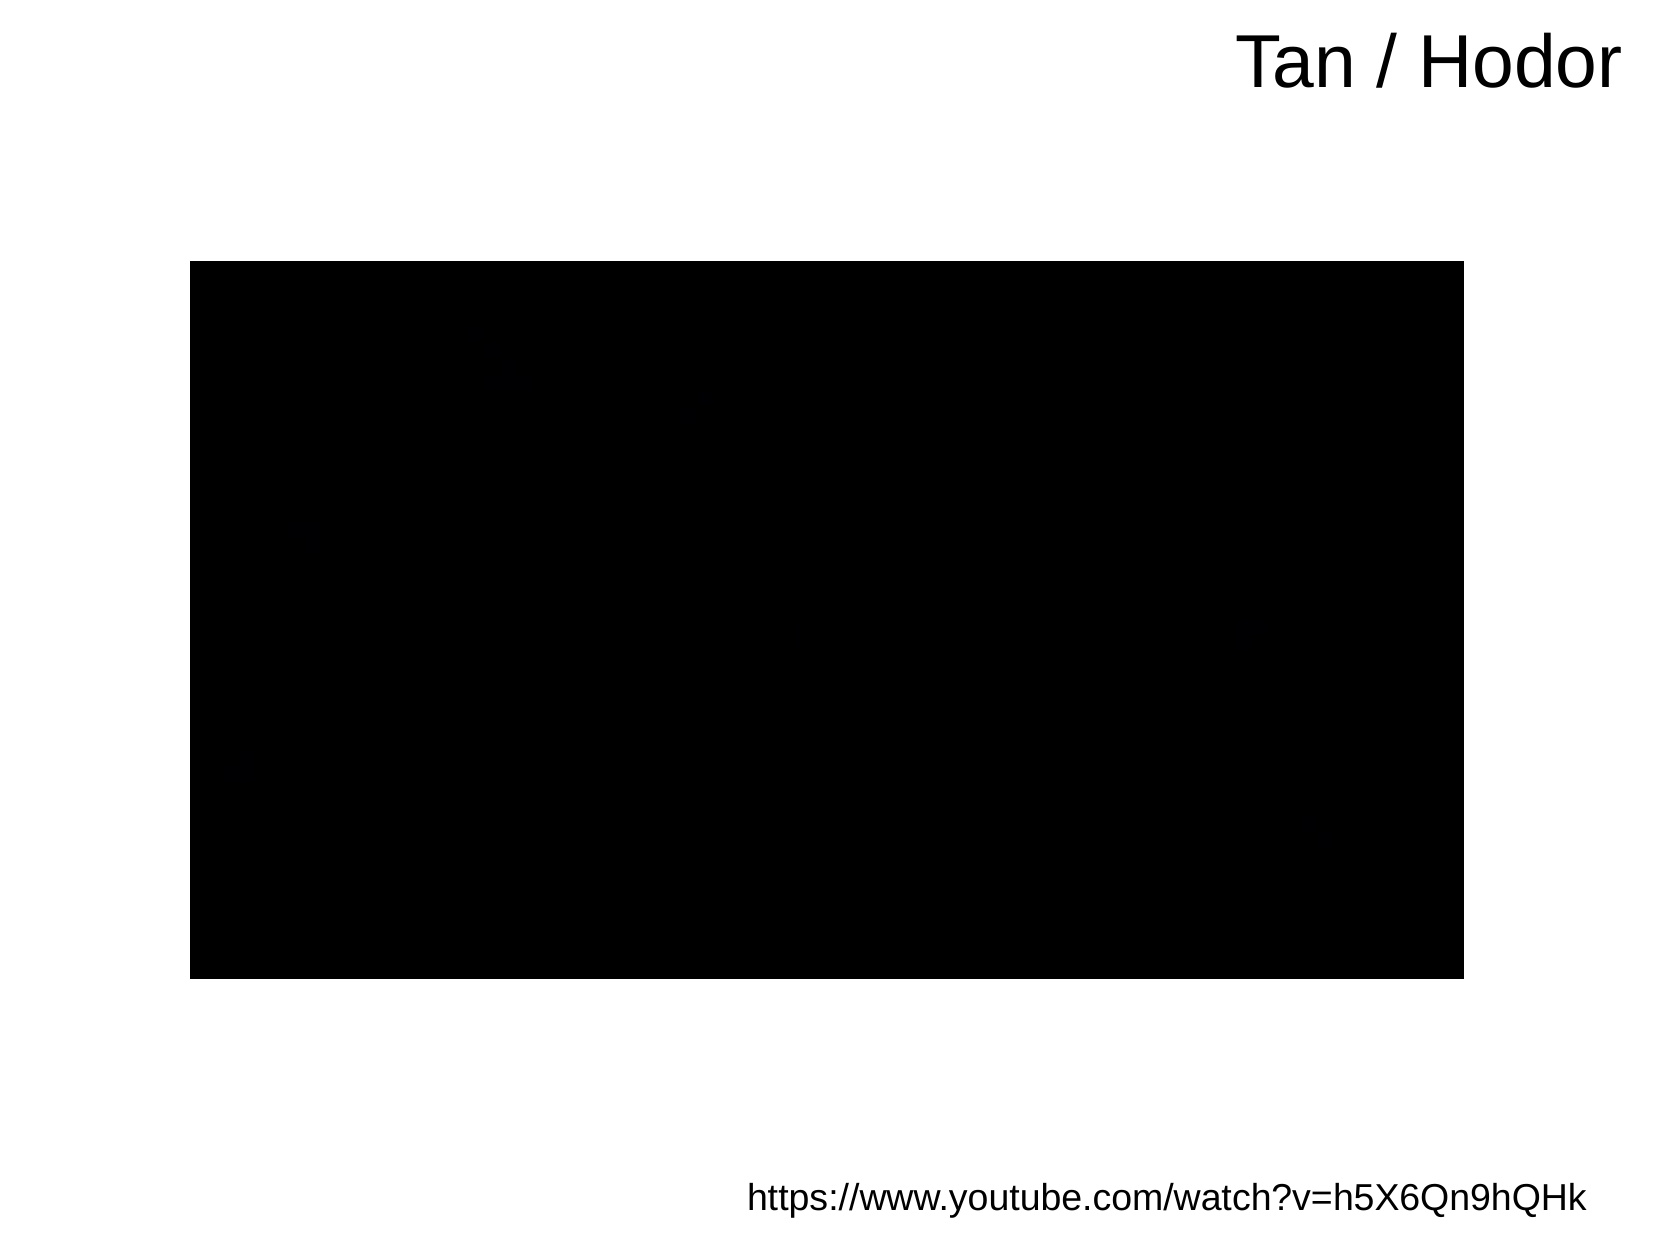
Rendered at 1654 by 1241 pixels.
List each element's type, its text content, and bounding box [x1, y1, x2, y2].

text_box https://www.youtube.com/watch?v=h5X6Qn9hQHk [732, 1169, 1649, 1227]
text_box [189, 260, 1465, 980]
title Tan / Hodor [685, 0, 1654, 166]
